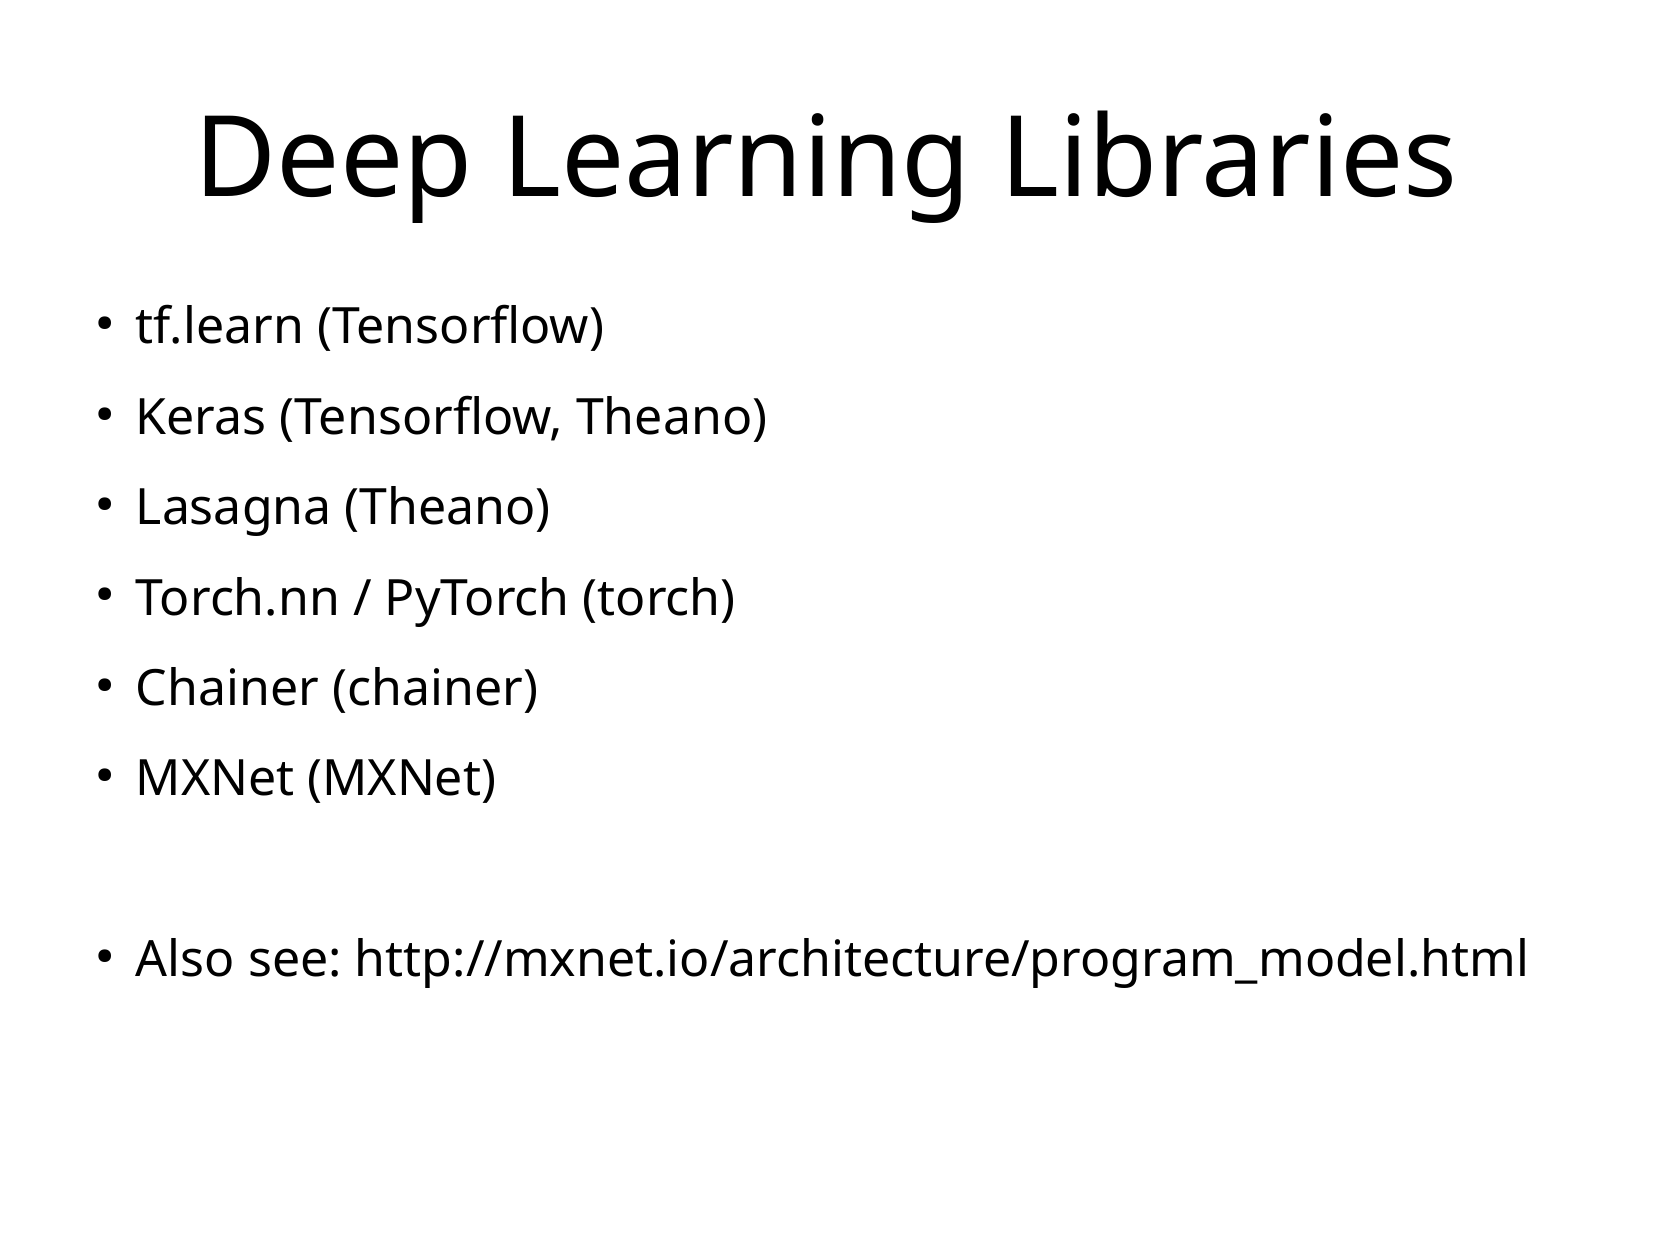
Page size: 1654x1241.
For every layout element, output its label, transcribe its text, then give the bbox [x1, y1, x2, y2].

title Deep Learning Libraries [82, 49, 1571, 257]
list tf.learn (Tensorflow) Keras (Tensorflow, Theano) Lasagna (Theano) Torch.nn / PyTorch (torch) Chainer (chainer) MXNet (MXNet) Also see: http://mxnet.io/architecture/program_model.html [82, 290, 1571, 1010]
